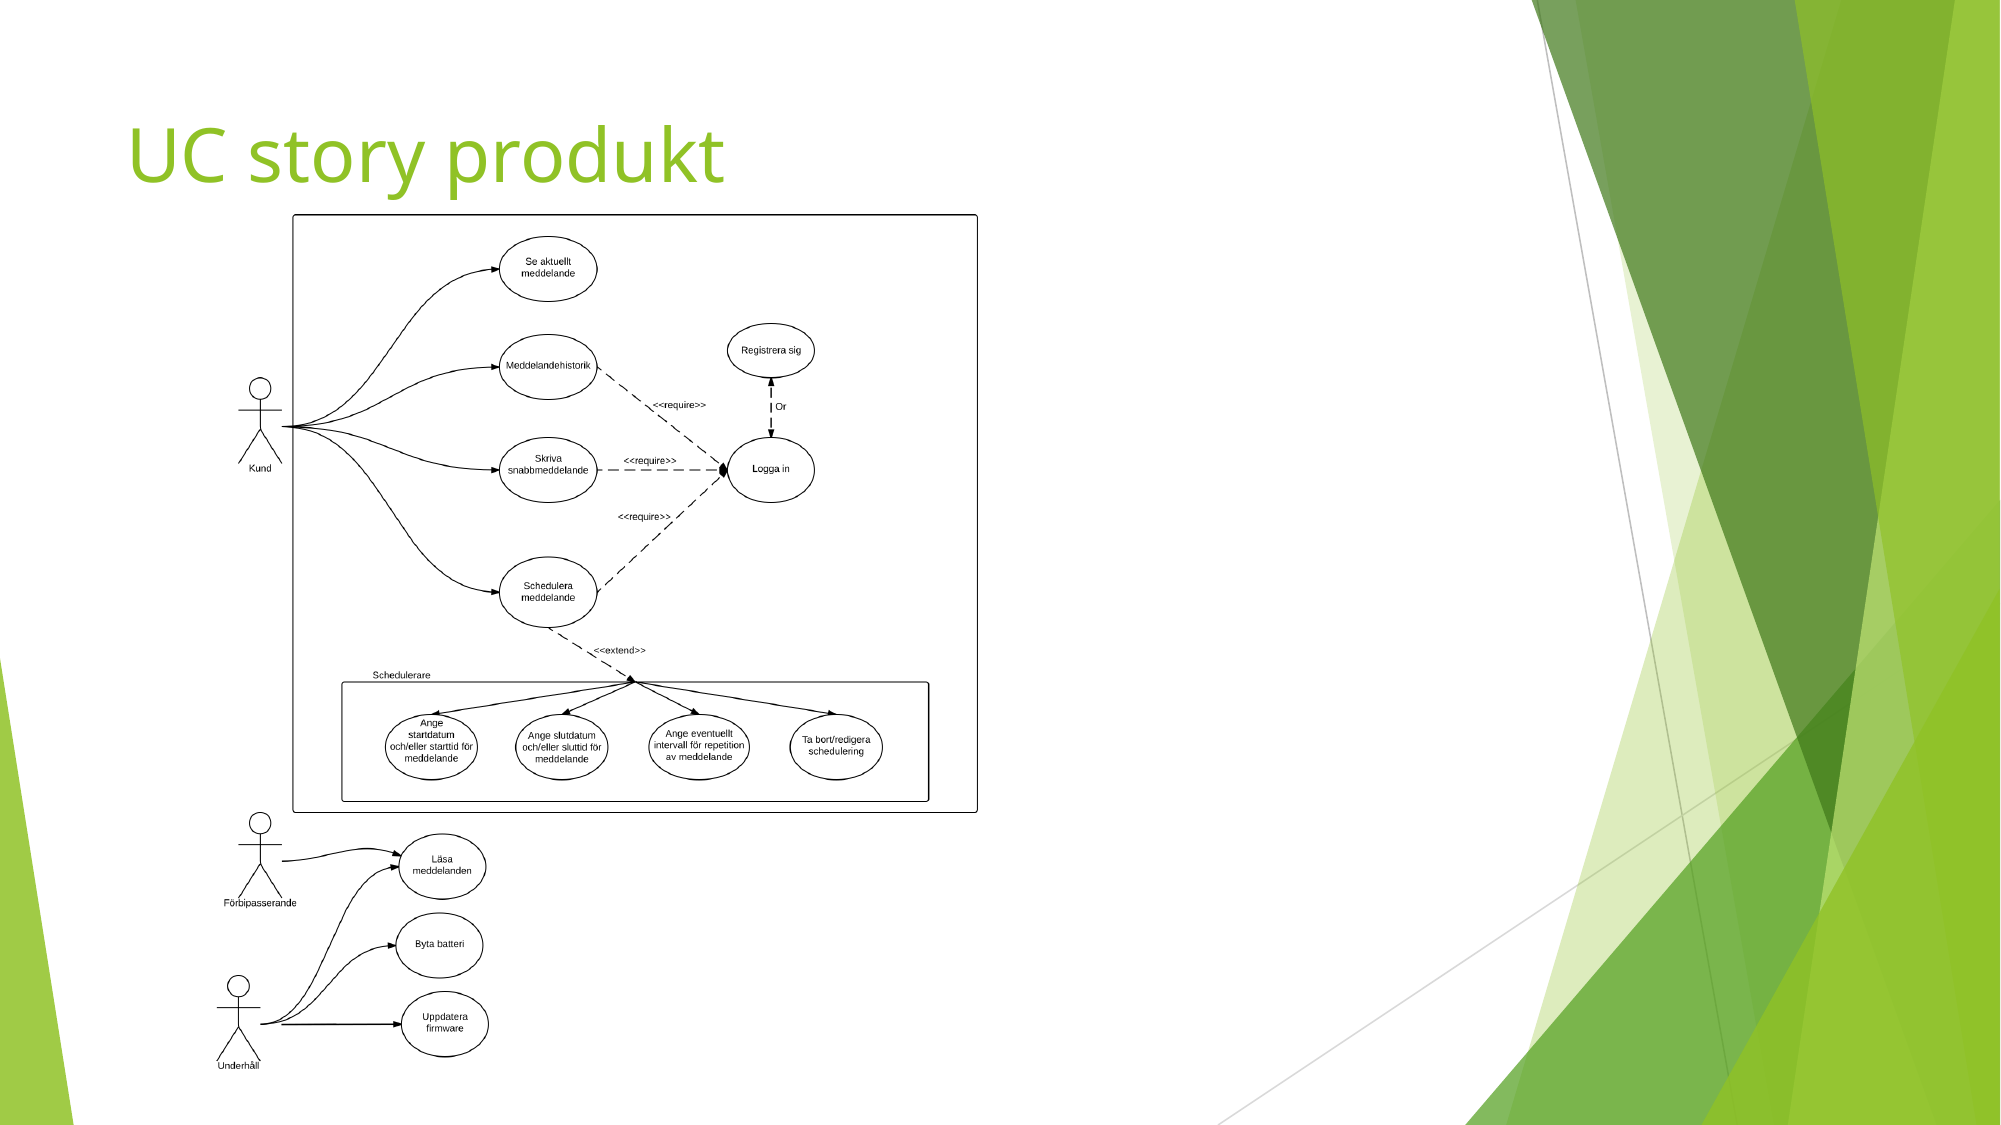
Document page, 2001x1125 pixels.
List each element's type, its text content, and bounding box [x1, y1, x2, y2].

picture [216, 214, 978, 1069]
title UC story produkt [111, 99, 1522, 317]
